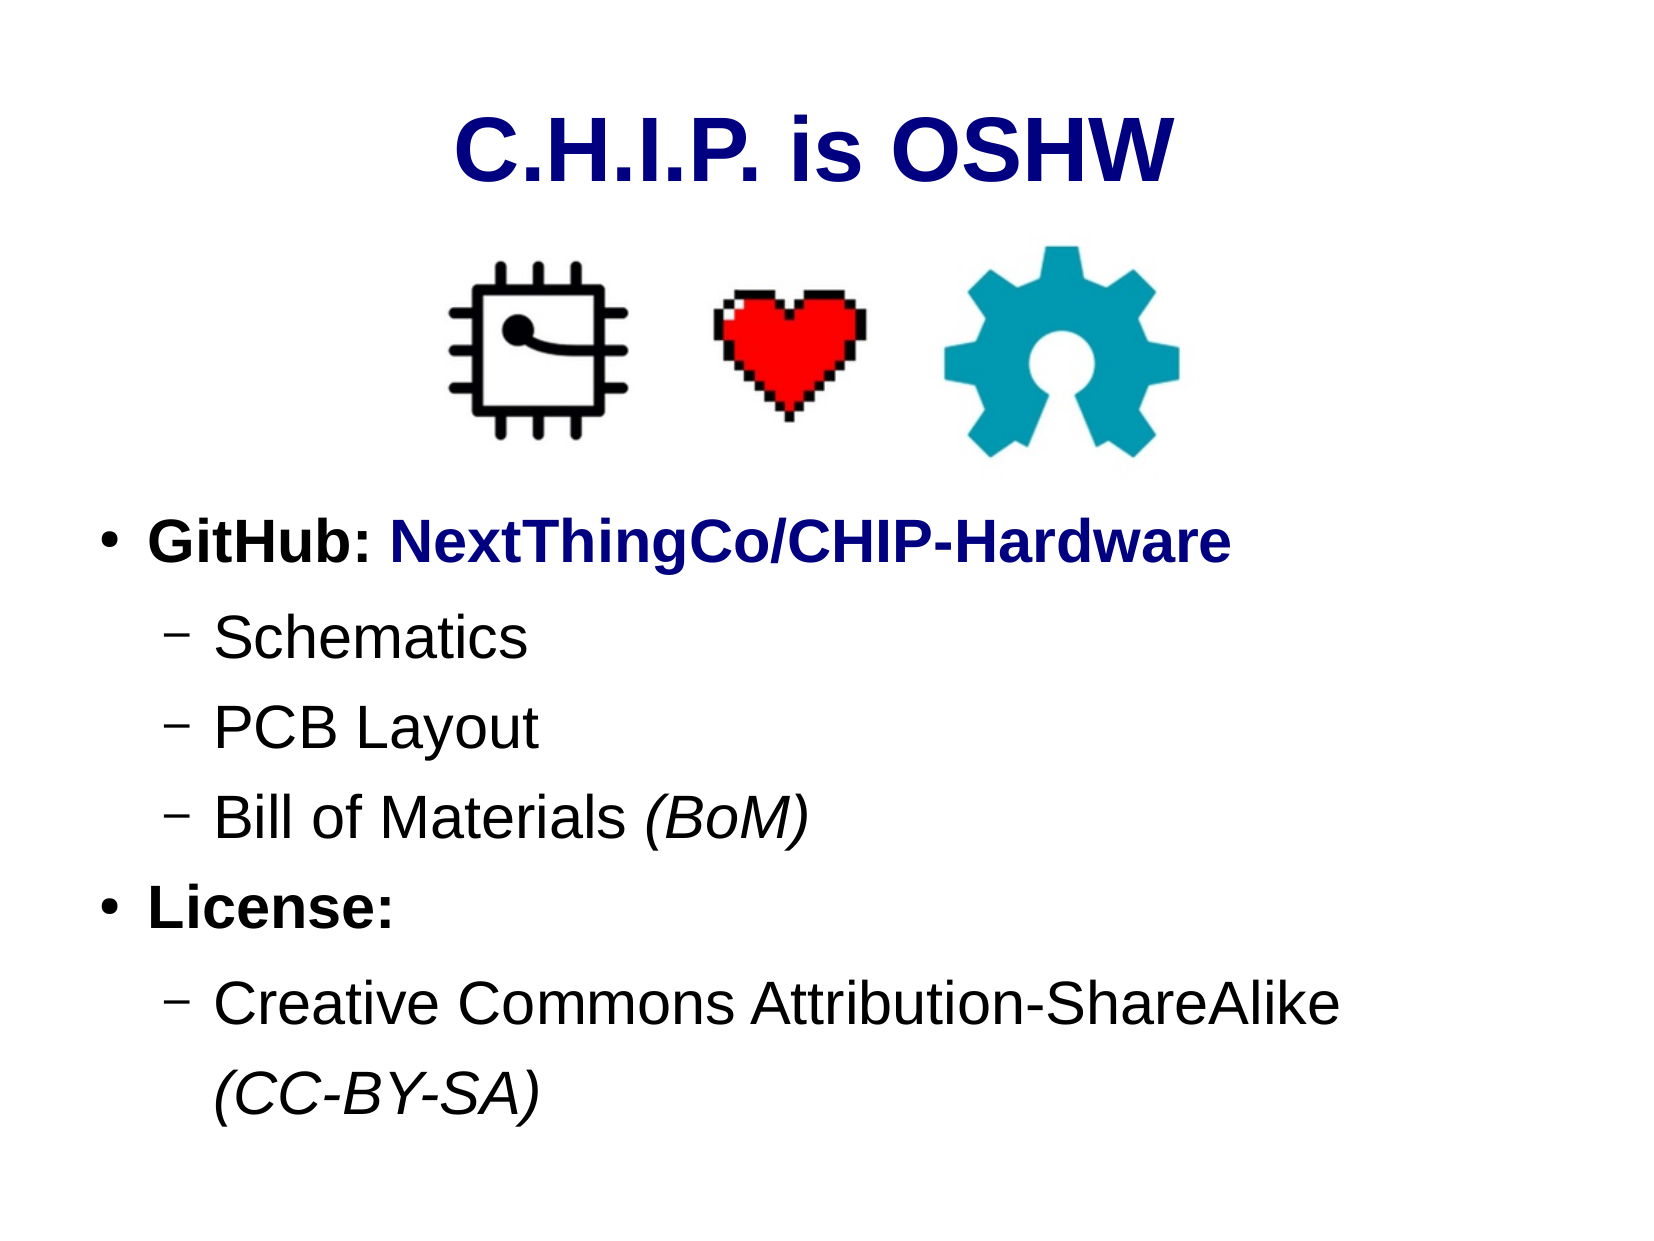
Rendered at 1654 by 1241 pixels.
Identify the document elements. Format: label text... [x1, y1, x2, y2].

picture [345, 254, 1276, 411]
title C.H.I.P. is OSHW [70, 46, 1560, 254]
list GitHub: NextThingCo/CHIP-Hardware Schematics PCB Layout Bill of Materials (BoM) License: Creative Commons Attribution-ShareAlike (CC-BY-SA) [82, 411, 1571, 1131]
